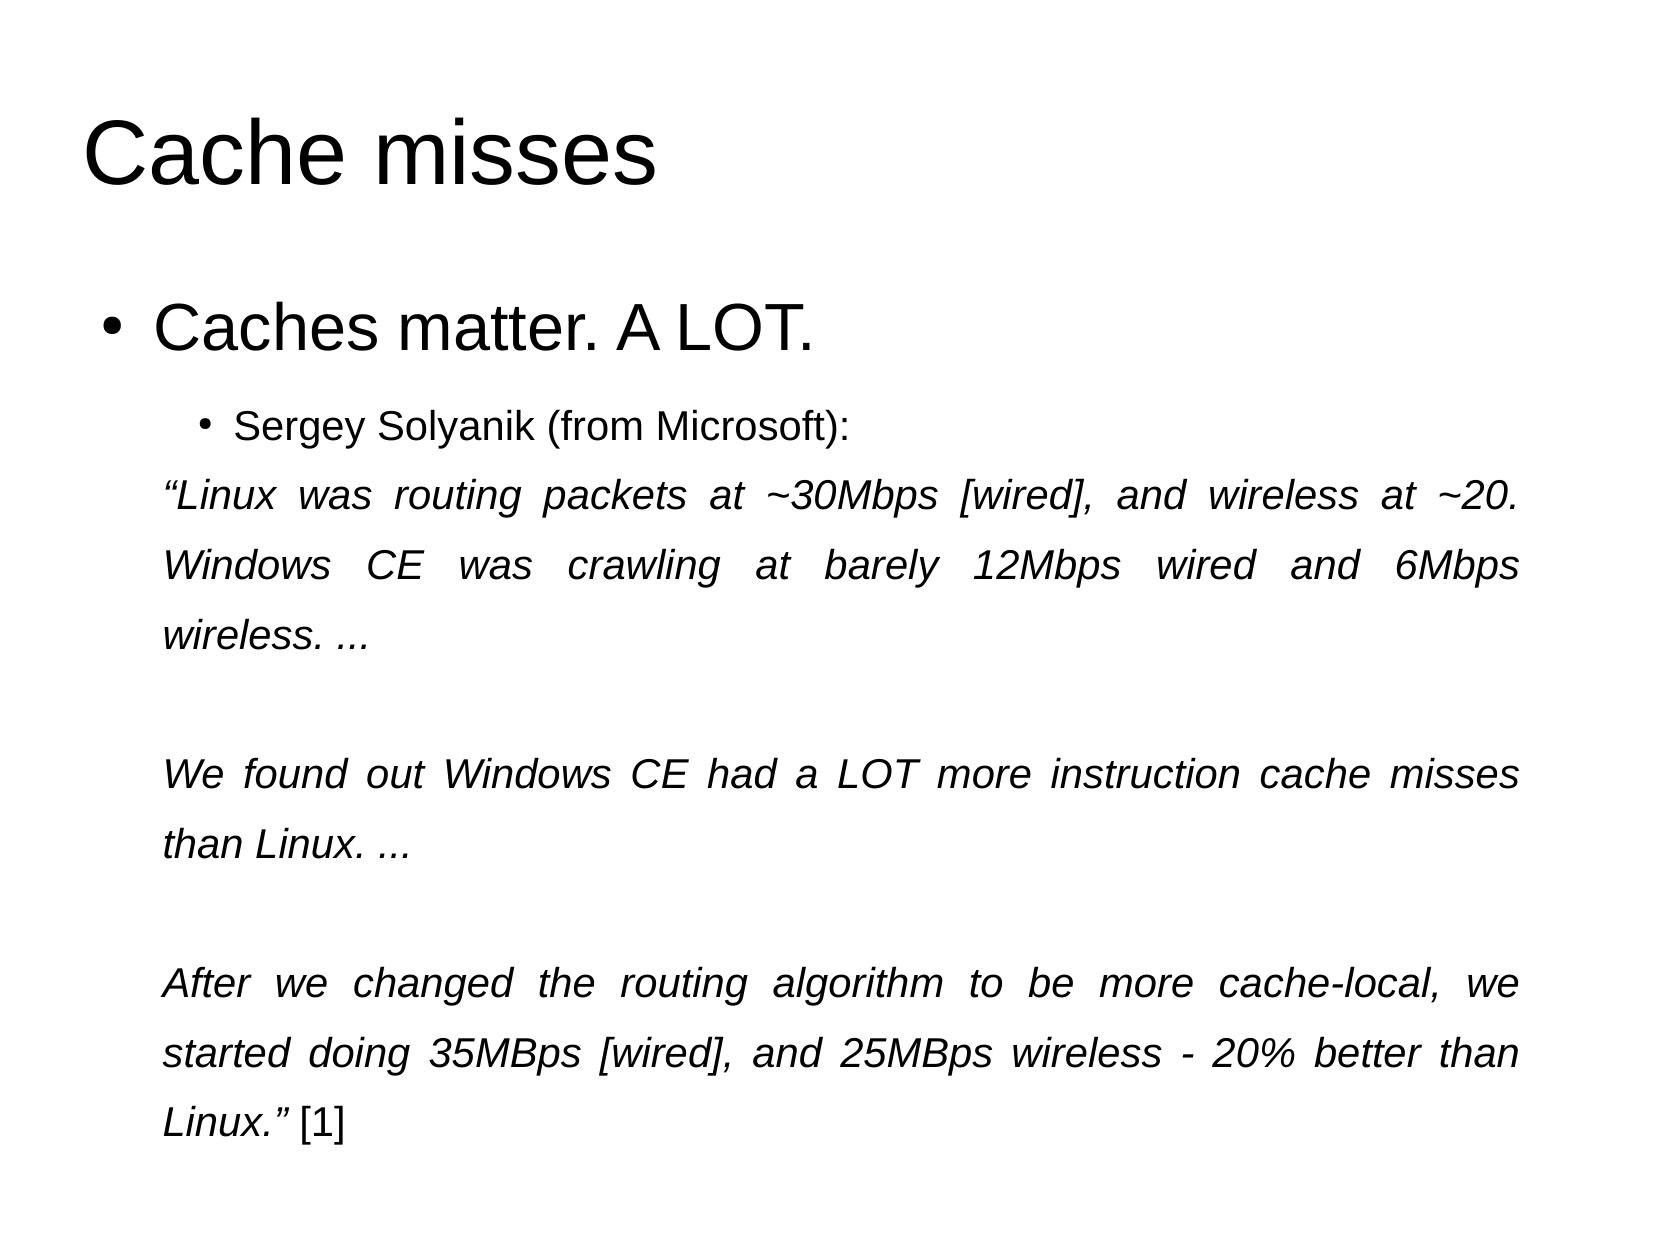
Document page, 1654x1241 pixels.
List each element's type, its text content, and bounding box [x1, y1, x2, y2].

title Cache misses [82, 49, 1571, 257]
list Caches matter. A LOT. [82, 290, 1571, 1109]
text_box Sergey Solyanik (from Microsoft): “Linux was routing packets at ~30Mbps [wired], and wireless at ~20. Windows CE was crawling at barely 12Mbps wired and 6Mbps wireless. ... We found out Windows CE had a LOT more instruction cache misses than Linux. ... After we changed the routing algorithm to be more cache-local, we started doing 35MBps [wired], and 25MBps wireless - 20% better than Linux.” [1] [147, 371, 1536, 1131]
